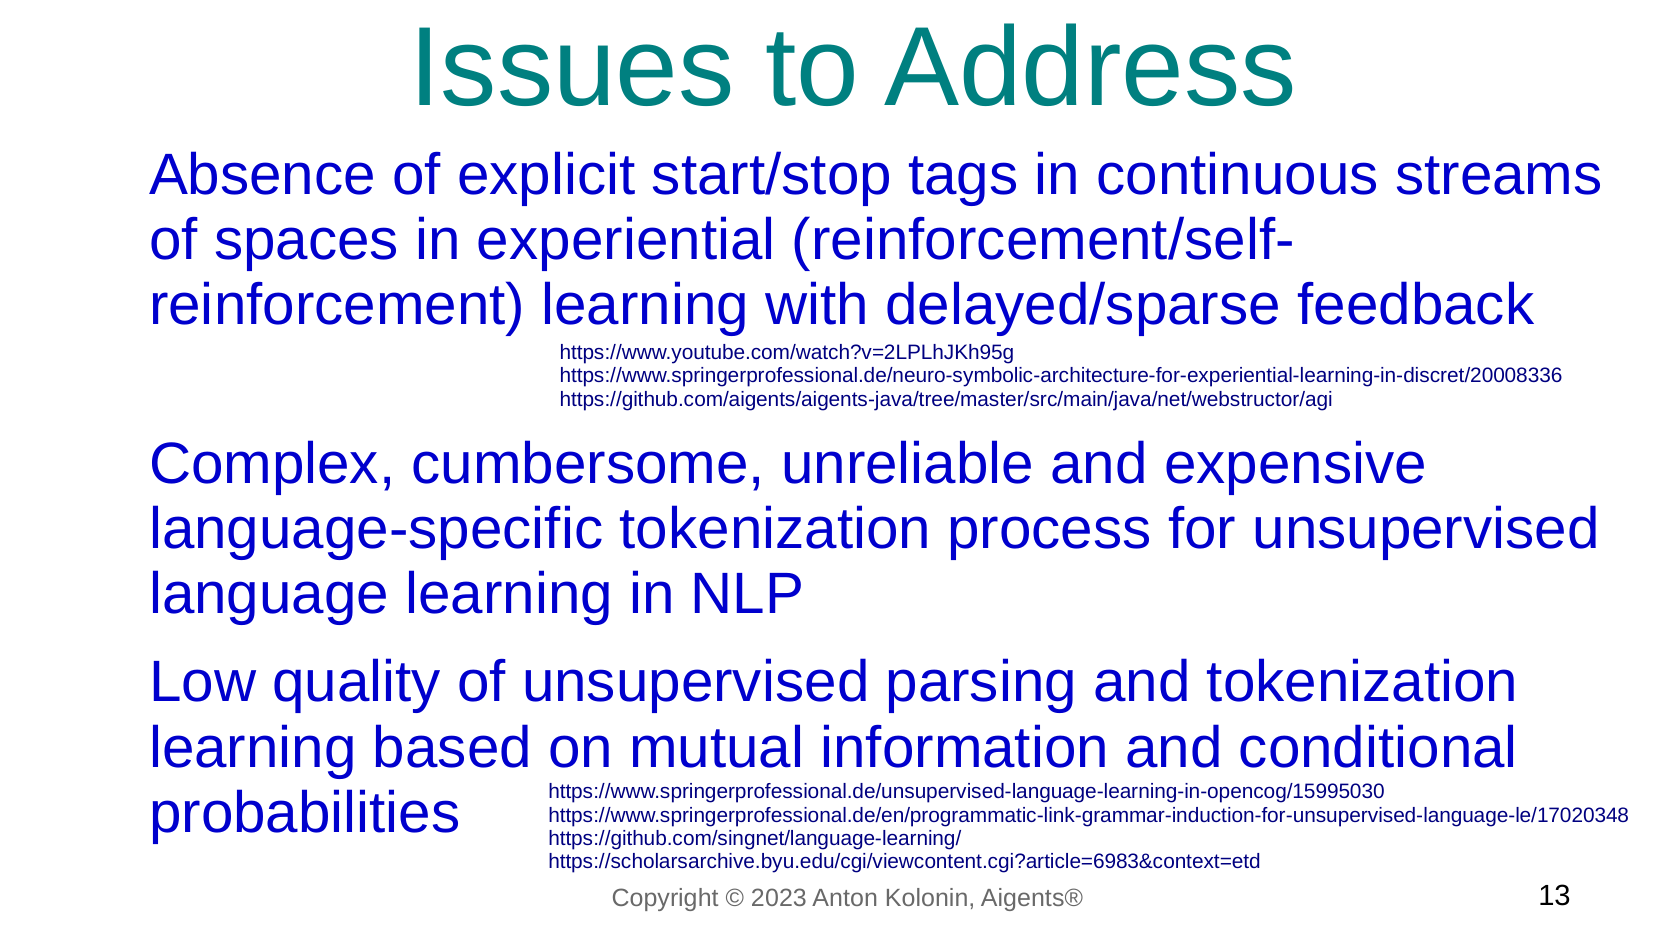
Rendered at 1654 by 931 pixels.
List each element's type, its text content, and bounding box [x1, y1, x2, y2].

text_box https://www.springerprofessional.de/unsupervised-language-learning-in-opencog/15995030 https://www.springerprofessional.de/en/programmatic-link-grammar-induction-for-unsupervised-language-le/17020348 https://github.com/singnet/language-learning/ https://scholarsarchive.byu.edu/cgi/viewcontent.cgi?article=6983&context=etd [533, 772, 1644, 931]
text_box Issues to Address [0, 0, 1653, 135]
text_box https://www.youtube.com/watch?v=2LPLhJKh95g https://www.springerprofessional.de/neuro-symbolic-architecture-for-experiential-learning-in-discret/20008336 https://github.com/aigents/aigents-java/tree/master/src/main/java/net/webstructor/agi [544, 333, 1616, 418]
text_box Absence of explicit start/stop tags in continuous streams of spaces in experiential (reinforcement/self-reinforcement) learning with delayed/sparse feedback Complex, cumbersome, unreliable and expensive language-specific tokenization process for unsupervised language learning in NLP Low quality of unsupervised parsing and tokenization learning based on mutual information and conditional probabilities [120, 113, 1619, 871]
